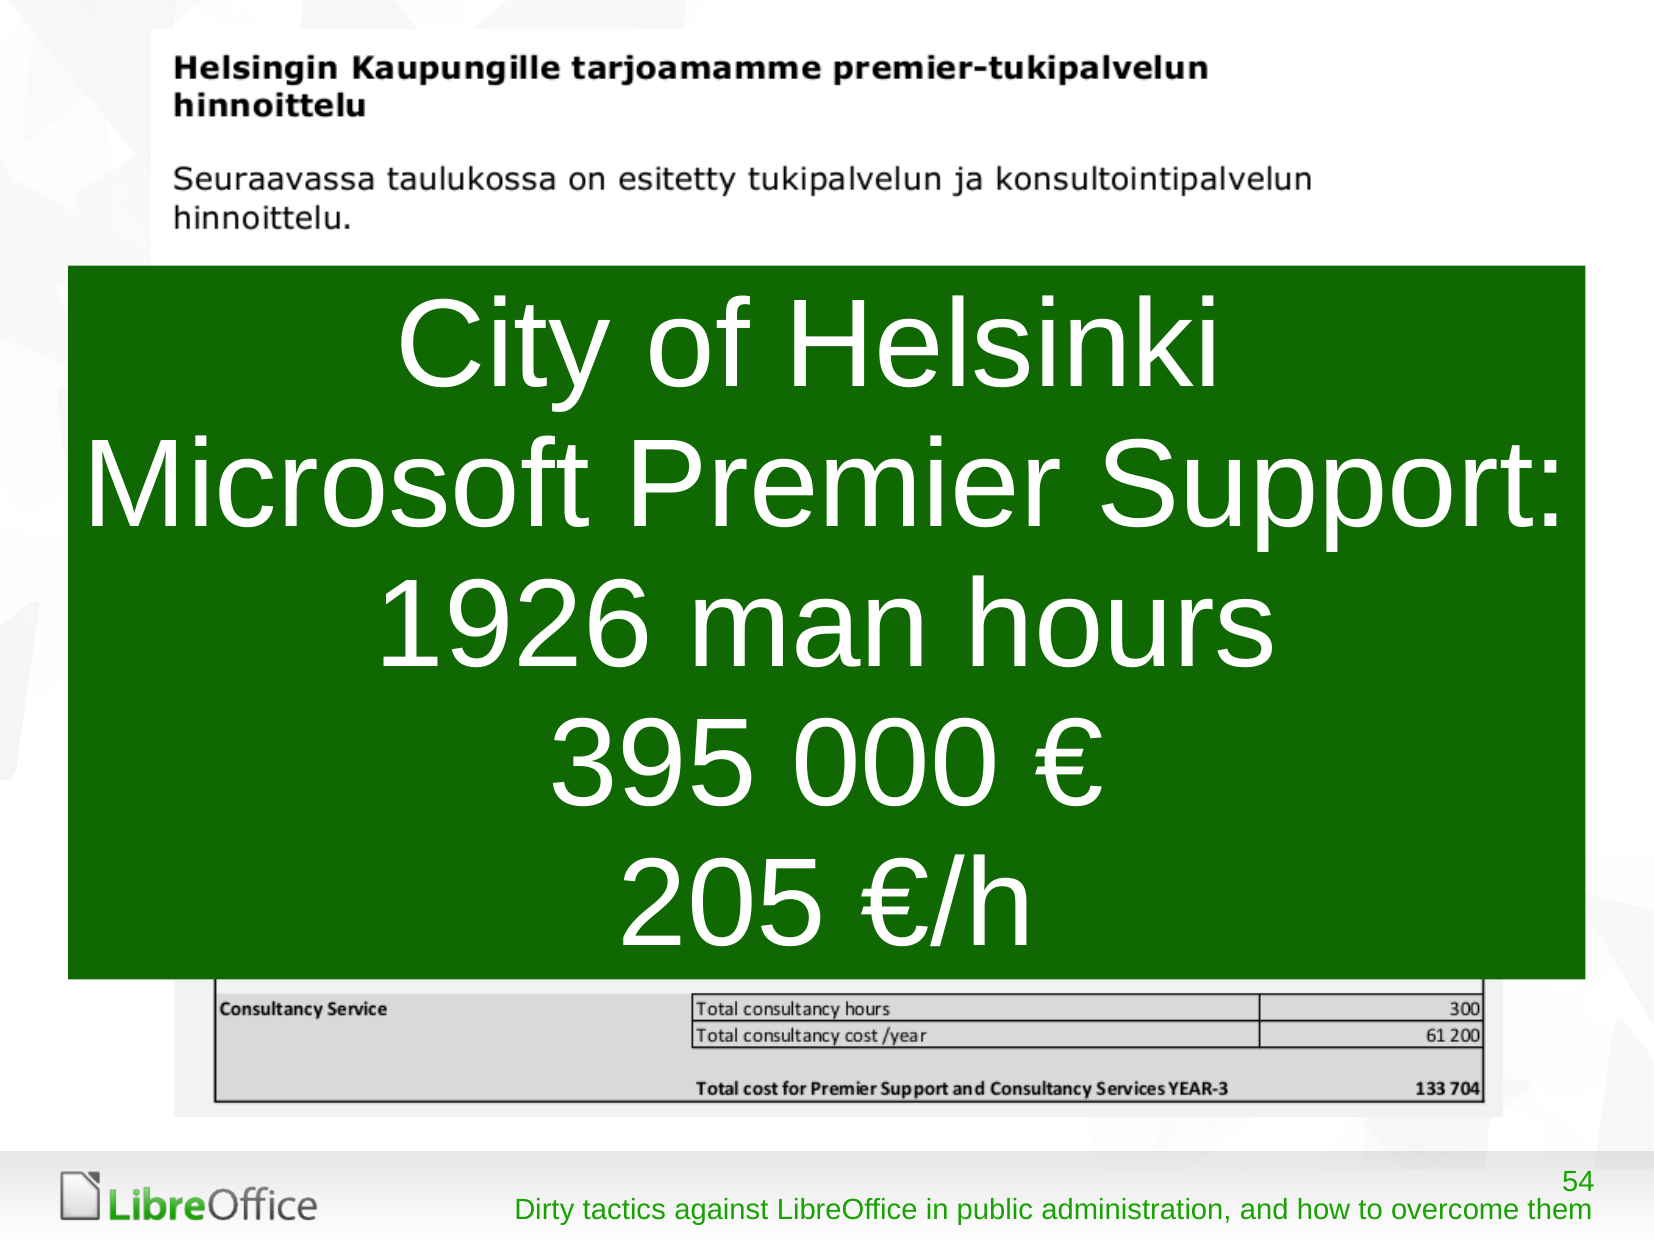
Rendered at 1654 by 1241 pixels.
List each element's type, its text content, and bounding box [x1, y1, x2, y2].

picture [41, 1152, 337, 1240]
picture [151, 548, 1654, 1169]
picture [0, 0, 1503, 931]
text_box City of Helsinki Microsoft Premier Support: 1926 man hours 395 000 € 205 €/h [68, 265, 1586, 980]
